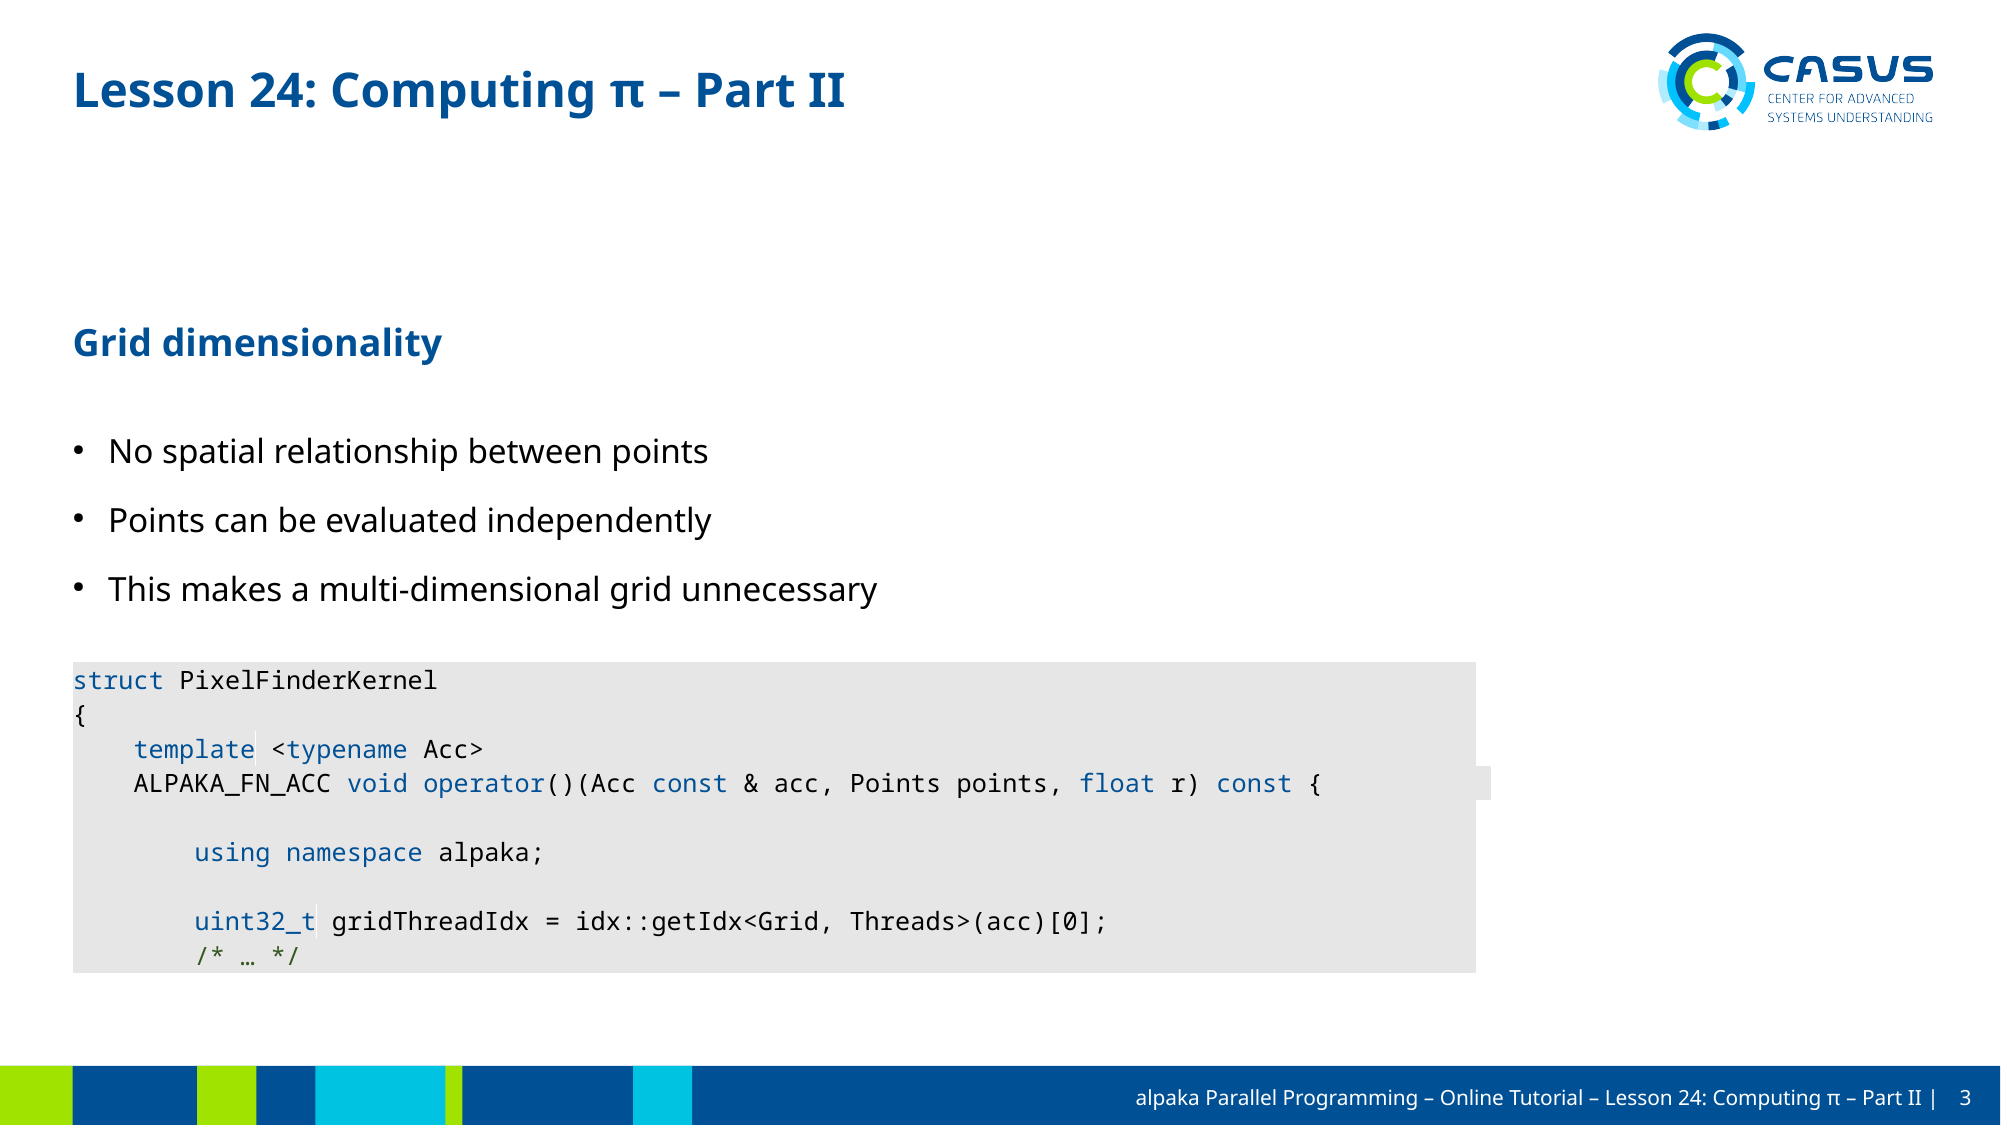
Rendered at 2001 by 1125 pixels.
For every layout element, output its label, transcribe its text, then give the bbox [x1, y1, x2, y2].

title Lesson 24: Computing π – Part II [72, 54, 1620, 123]
picture [1658, 33, 1933, 131]
list Grid dimensionality No spatial relationship between points Points can be evaluated independently This makes a multi-dimensional grid unnecessary [72, 316, 1620, 633]
list struct PixelFinderKernel { template <typename Acc> ALPAKA_FN_ACC void operator()(Acc const & acc, Points points, float r) const { using namespace alpaka; uint32_t gridThreadIdx = idx::getIdx<Grid, Threads>(acc)[0]; /* … */ [72, 662, 1620, 979]
